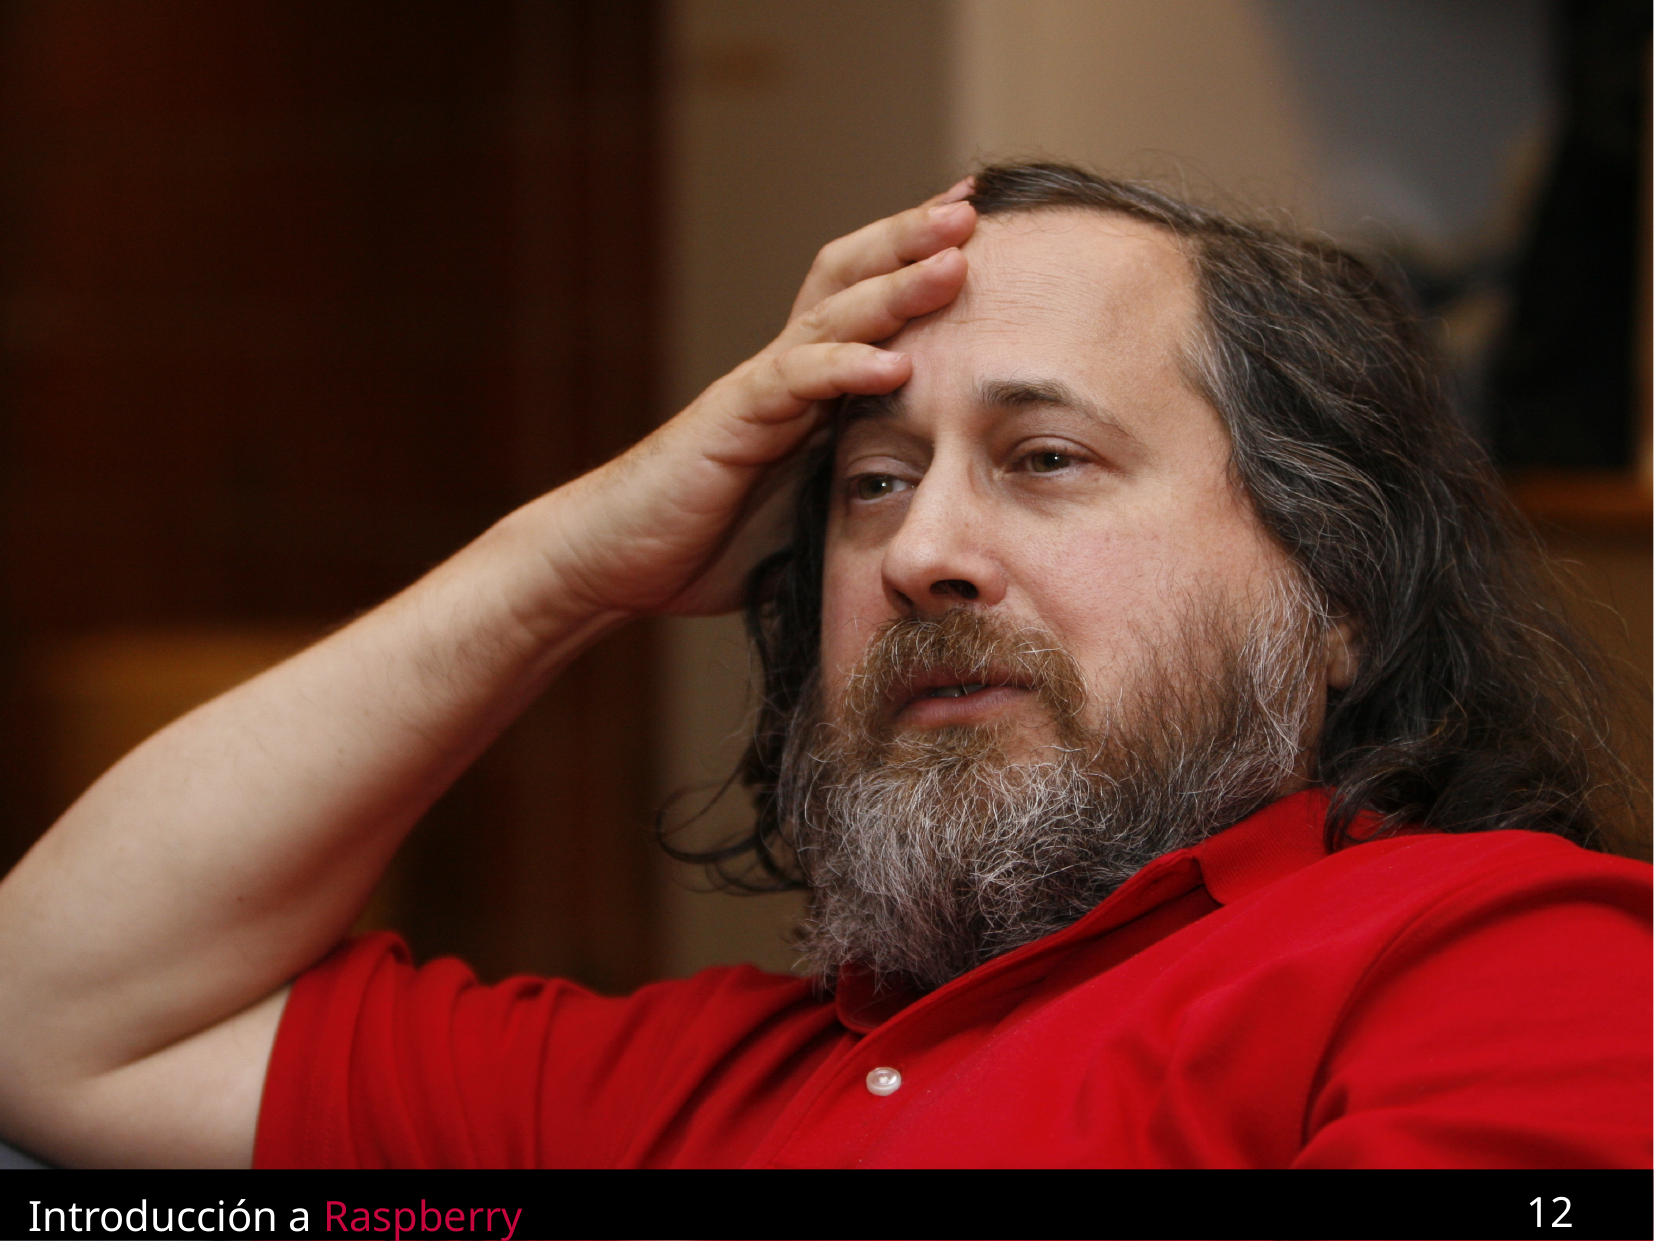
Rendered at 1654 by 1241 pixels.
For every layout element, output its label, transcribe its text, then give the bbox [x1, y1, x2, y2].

picture [0, 0, 1654, 1169]
text_box Introducción a Raspberry Pi [13, 1179, 556, 1241]
text_box [0, 1169, 1654, 1241]
text_box <number> [1521, 1175, 1654, 1241]
